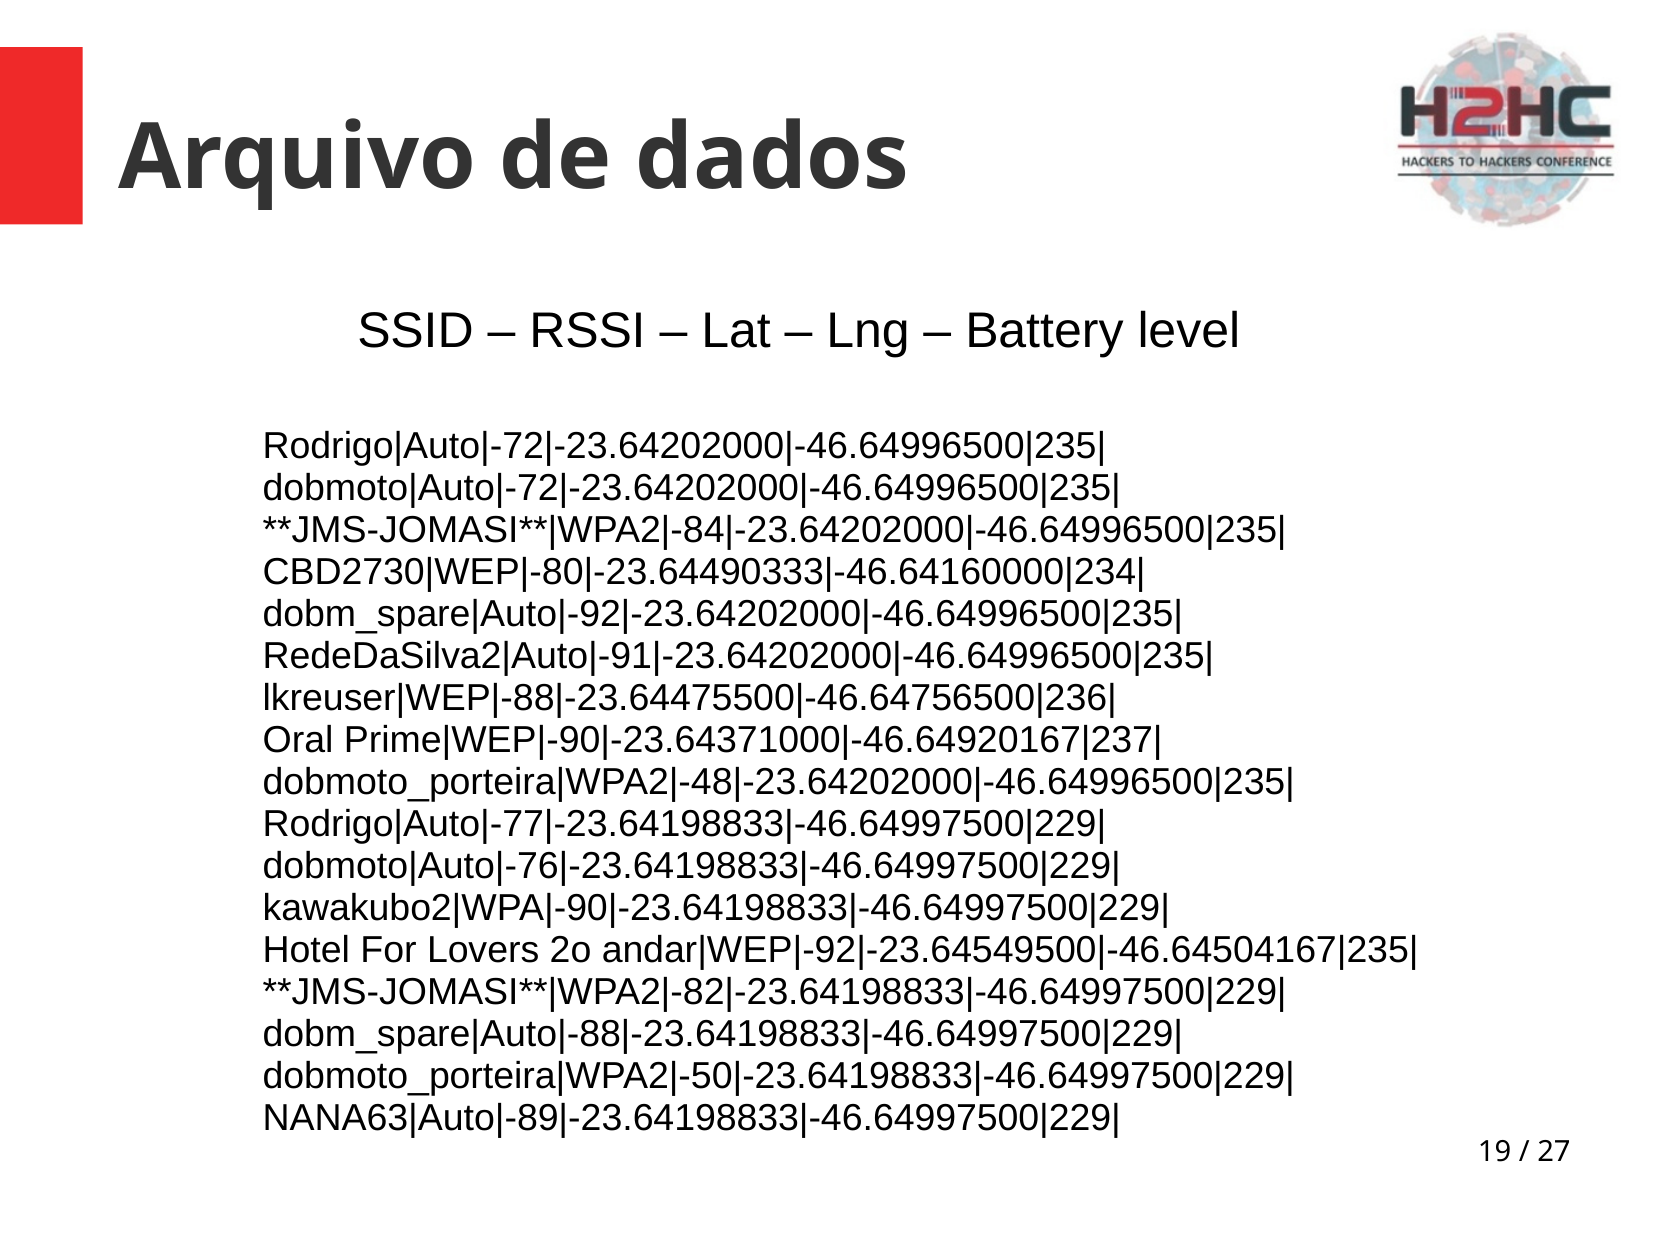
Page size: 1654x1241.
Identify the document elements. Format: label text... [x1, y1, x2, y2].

text_box Rodrigo|Auto|-72|-23.64202000|-46.64996500|235| dobmoto|Auto|-72|-23.64202000|-46.64996500|235| **JMS-JOMASI**|WPA2|-84|-23.64202000|-46.64996500|235| CBD2730|WEP|-80|-23.64490333|-46.64160000|234| dobm_spare|Auto|-92|-23.64202000|-46.64996500|235| RedeDaSilva2|Auto|-91|-23.64202000|-46.64996500|235| lkreuser|WEP|-88|-23.64475500|-46.64756500|236| Oral Prime|WEP|-90|-23.64371000|-46.64920167|237| dobmoto_porteira|WPA2|-48|-23.64202000|-46.64996500|235| Rodrigo|Auto|-77|-23.64198833|-46.64997500|229| dobmoto|Auto|-76|-23.64198833|-46.64997500|229| kawakubo2|WPA|-90|-23.64198833|-46.64997500|229| Hotel For Lovers 2o andar|WEP|-92|-23.64549500|-46.64504167|235| **JMS-JOMASI**|WPA2|-82|-23.64198833|-46.64997500|229| dobm_spare|Auto|-88|-23.64198833|-46.64997500|229| dobmoto_porteira|WPA2|-50|-23.64198833|-46.64997500|229| NANA63|Auto|-89|-23.64198833|-46.64997500|229| [248, 416, 1434, 1146]
text_box SSID – RSSI – Lat – Lng – Battery level [342, 295, 1256, 366]
picture [1299, 11, 1654, 248]
title Arquivo de dados [118, 49, 1571, 257]
